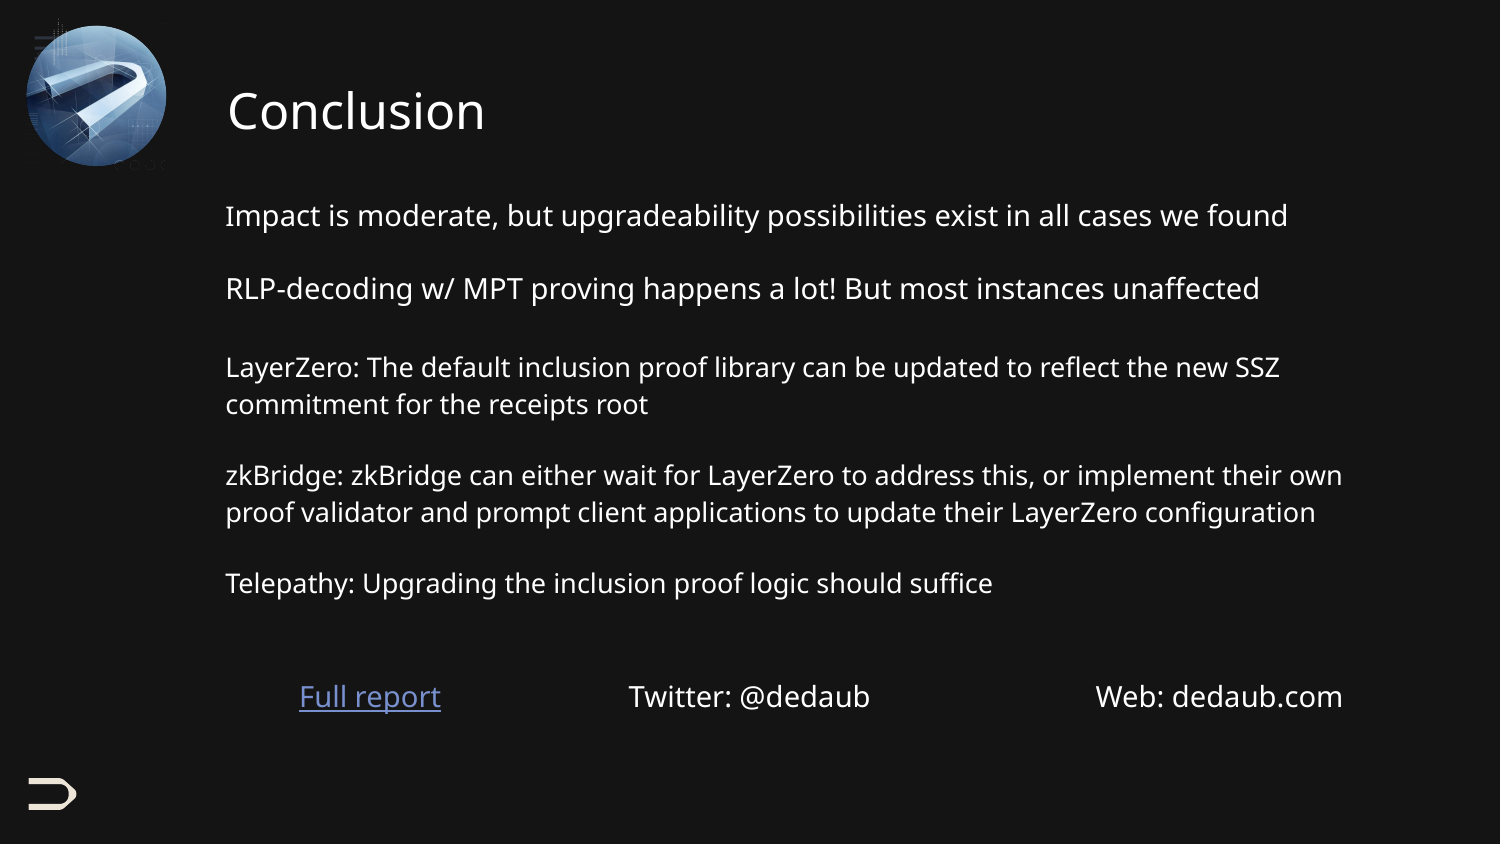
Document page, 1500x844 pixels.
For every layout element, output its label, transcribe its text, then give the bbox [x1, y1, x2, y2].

list Impact is moderate, but upgradeability possibilities exist in all cases we found RLP-decoding w/ MPT proving happens a lot! But most instances unaffected LayerZero: The default inclusion proof library can be updated to reflect the new SSZ commitment for the receipts root zkBridge: zkBridge can either wait for LayerZero to address this, or implement their own proof validator and prompt client applications to update their LayerZero configuration Telepathy: Upgrading the inclusion proof logic should suffice Full report Twitter: @dedaub Web: dedaub.com [210, 176, 1433, 655]
title Conclusion [212, 64, 1368, 176]
picture [20, 761, 85, 827]
picture [0, 0, 193, 193]
